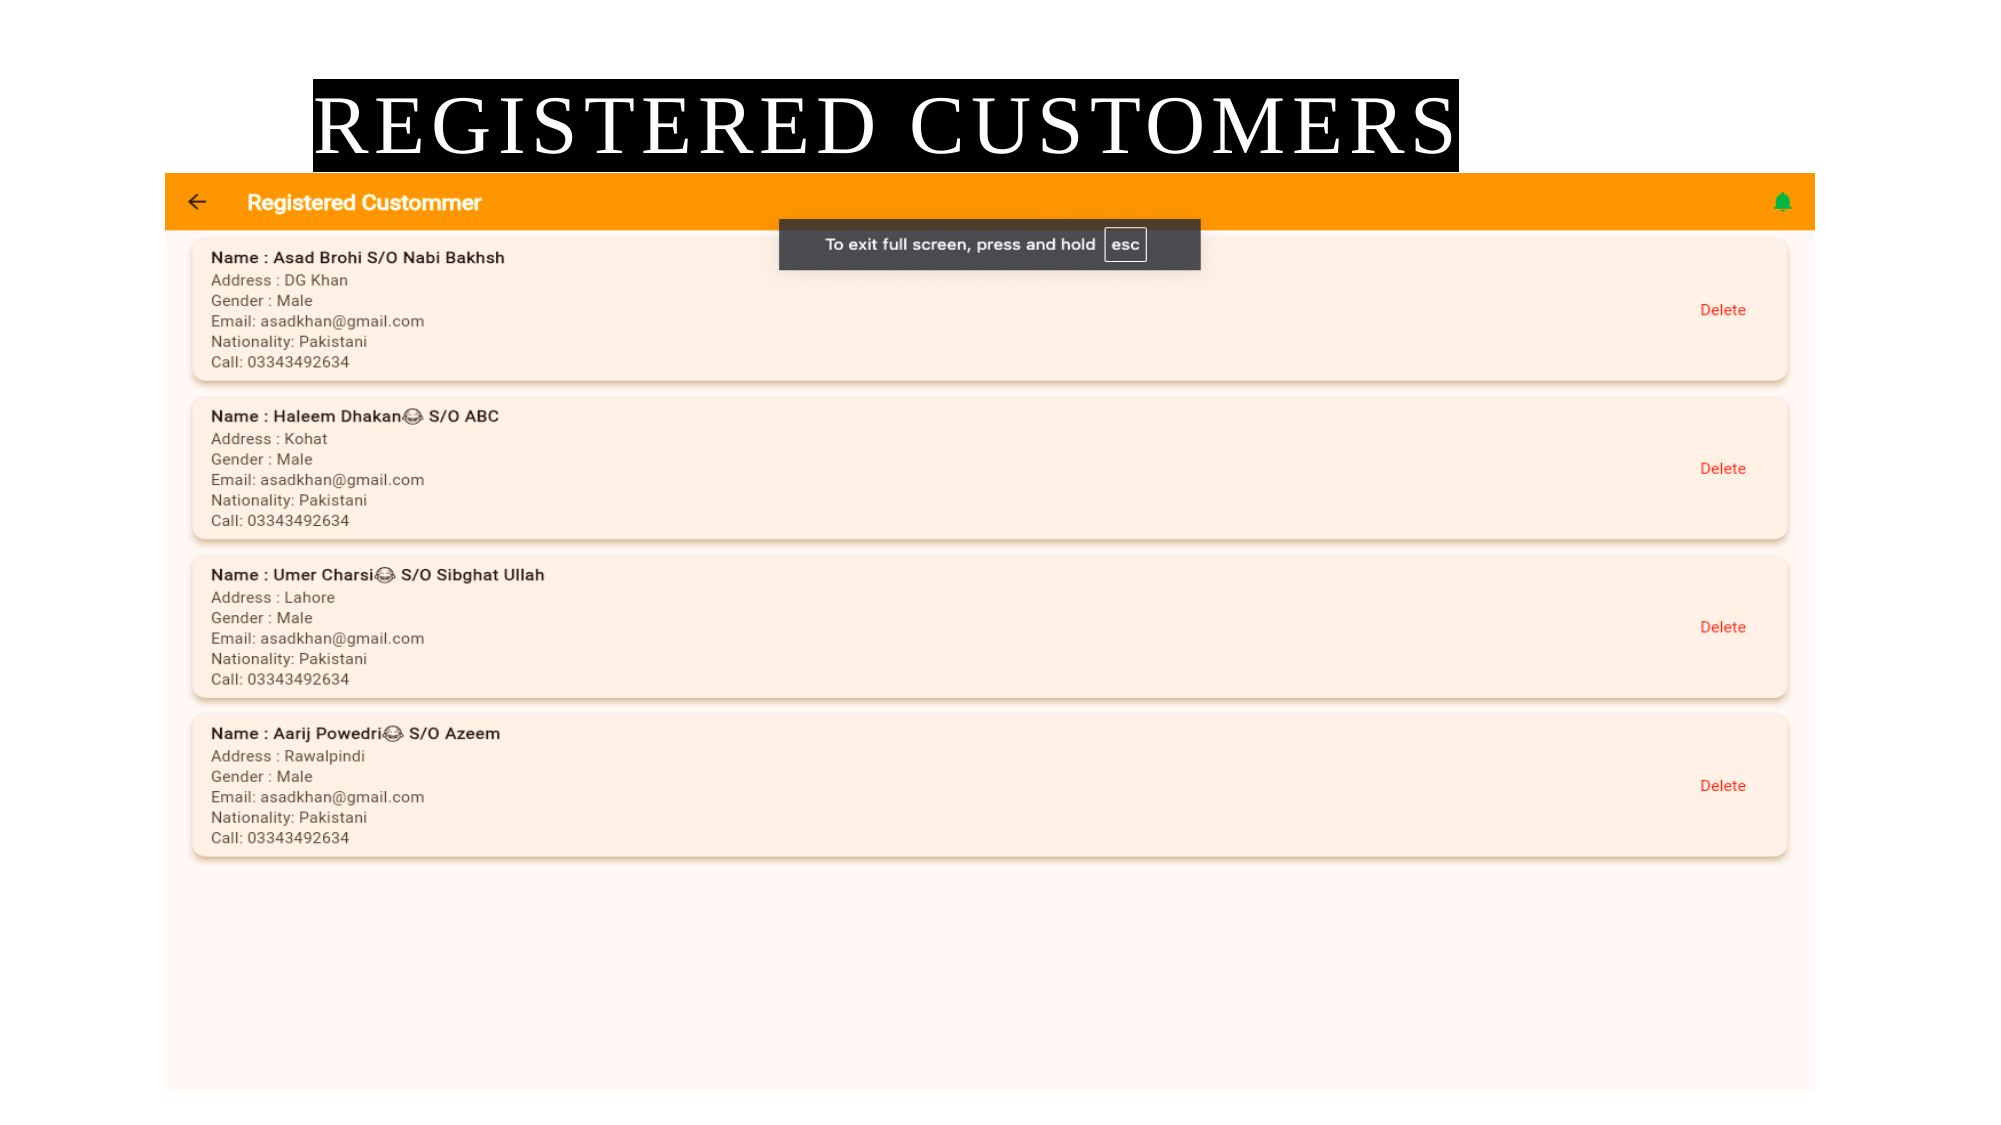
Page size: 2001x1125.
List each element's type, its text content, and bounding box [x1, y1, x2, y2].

picture [112, 173, 1862, 1091]
title Registered customers [43, 0, 1729, 178]
